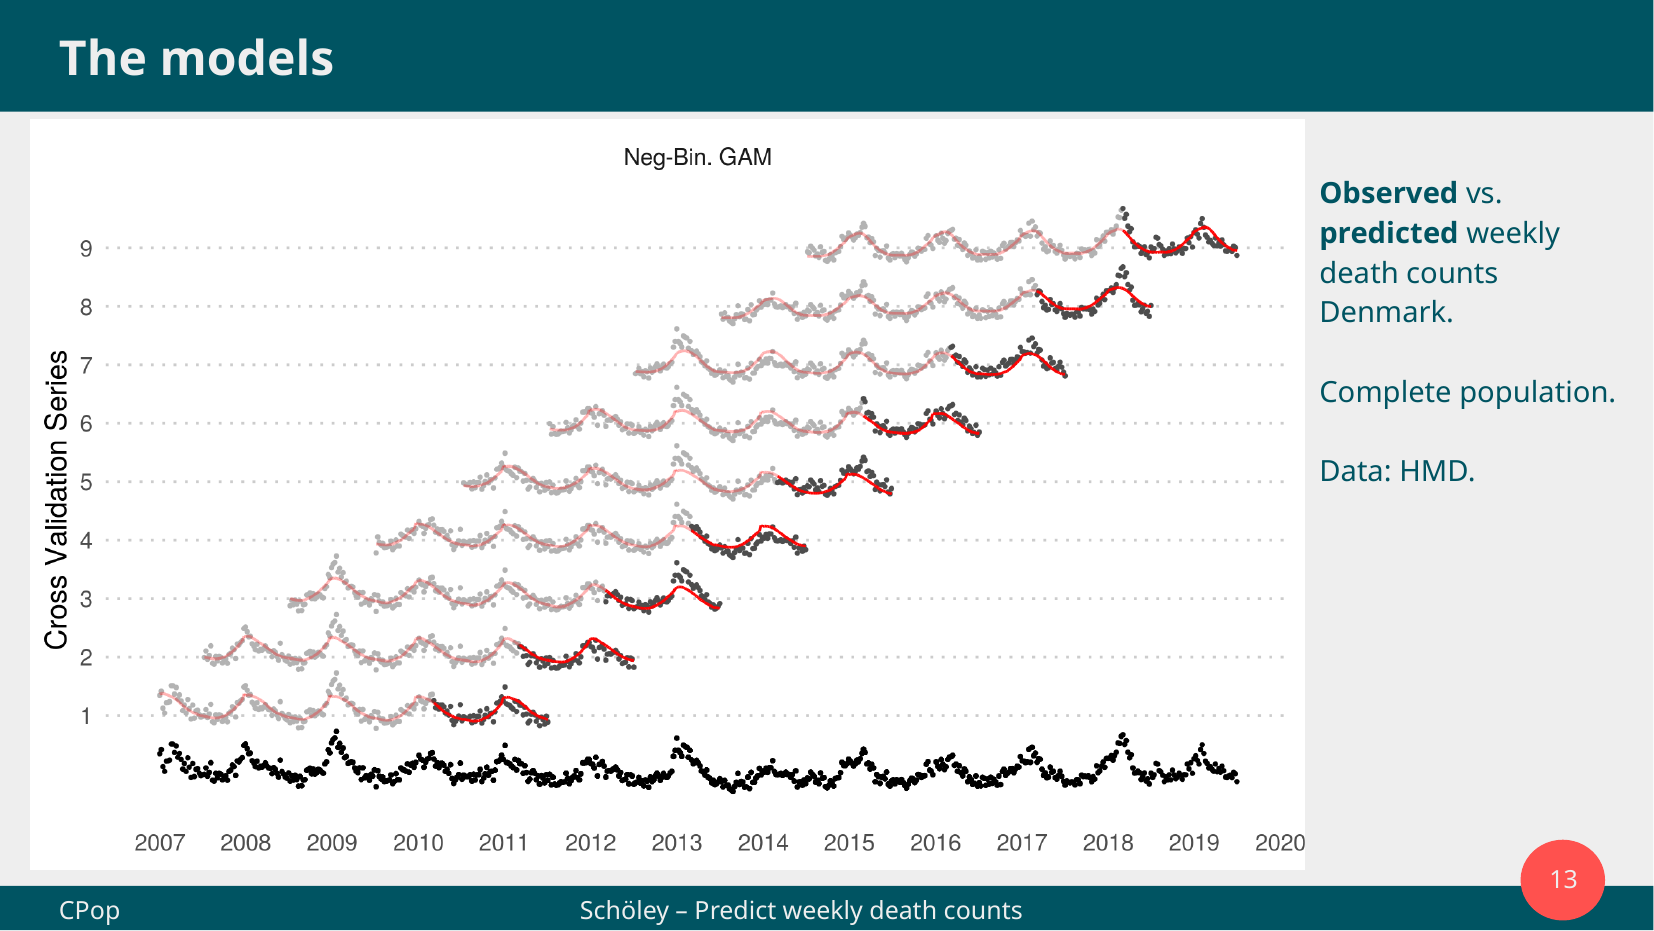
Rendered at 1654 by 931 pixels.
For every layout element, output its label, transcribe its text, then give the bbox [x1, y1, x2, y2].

picture [30, 119, 1305, 871]
text_box Observed vs. predicted weekly death counts Denmark. Complete population. Data: HMD. [1304, 165, 1651, 490]
title The models [58, 0, 1595, 116]
